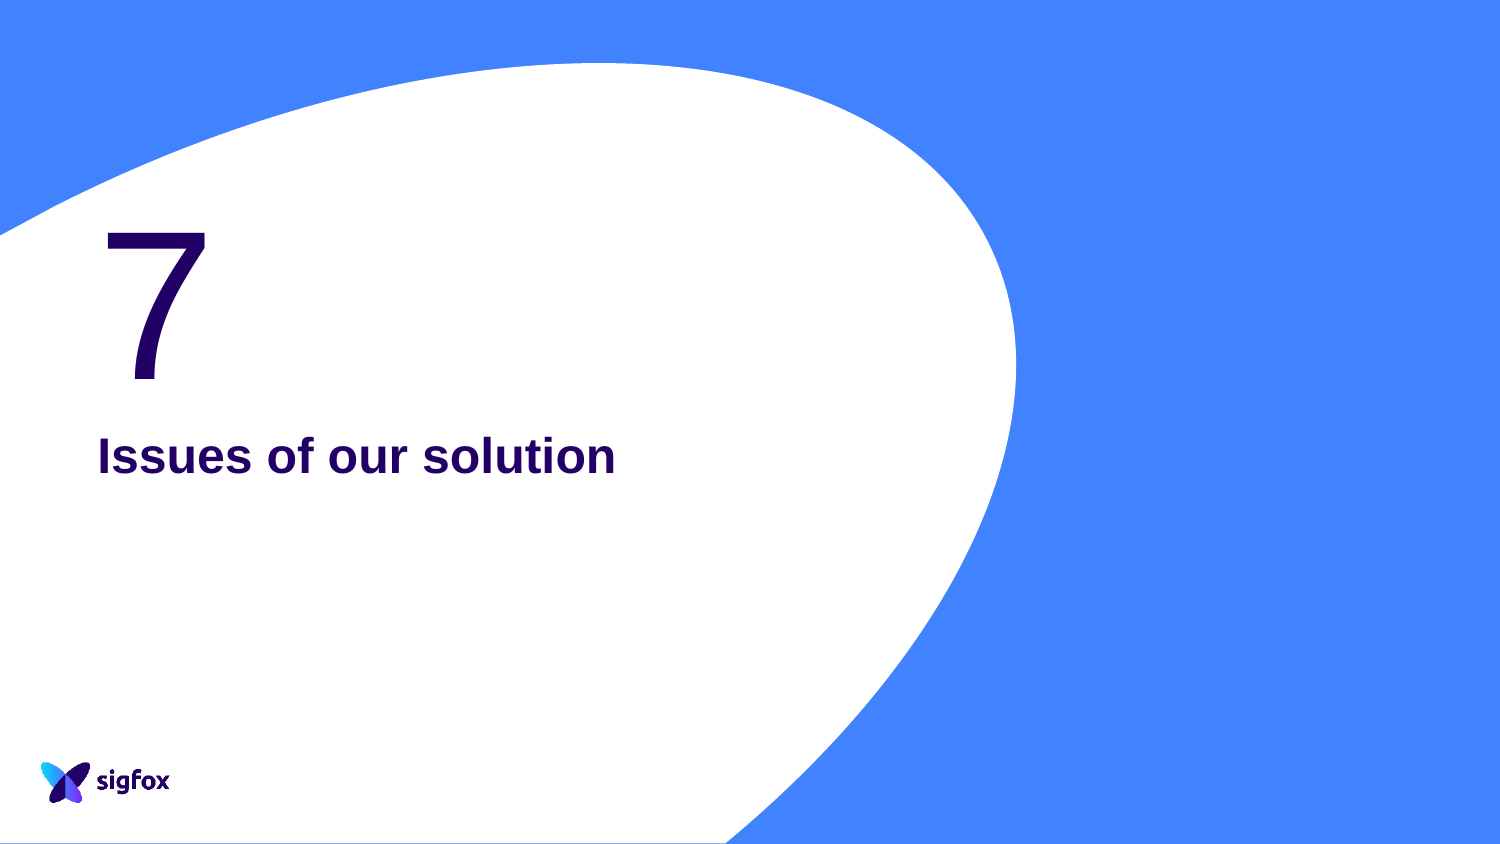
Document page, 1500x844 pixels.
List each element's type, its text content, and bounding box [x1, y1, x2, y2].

picture [36, 760, 175, 804]
text_box Issues of our solution [97, 423, 786, 539]
text_box 7 [97, 167, 406, 432]
